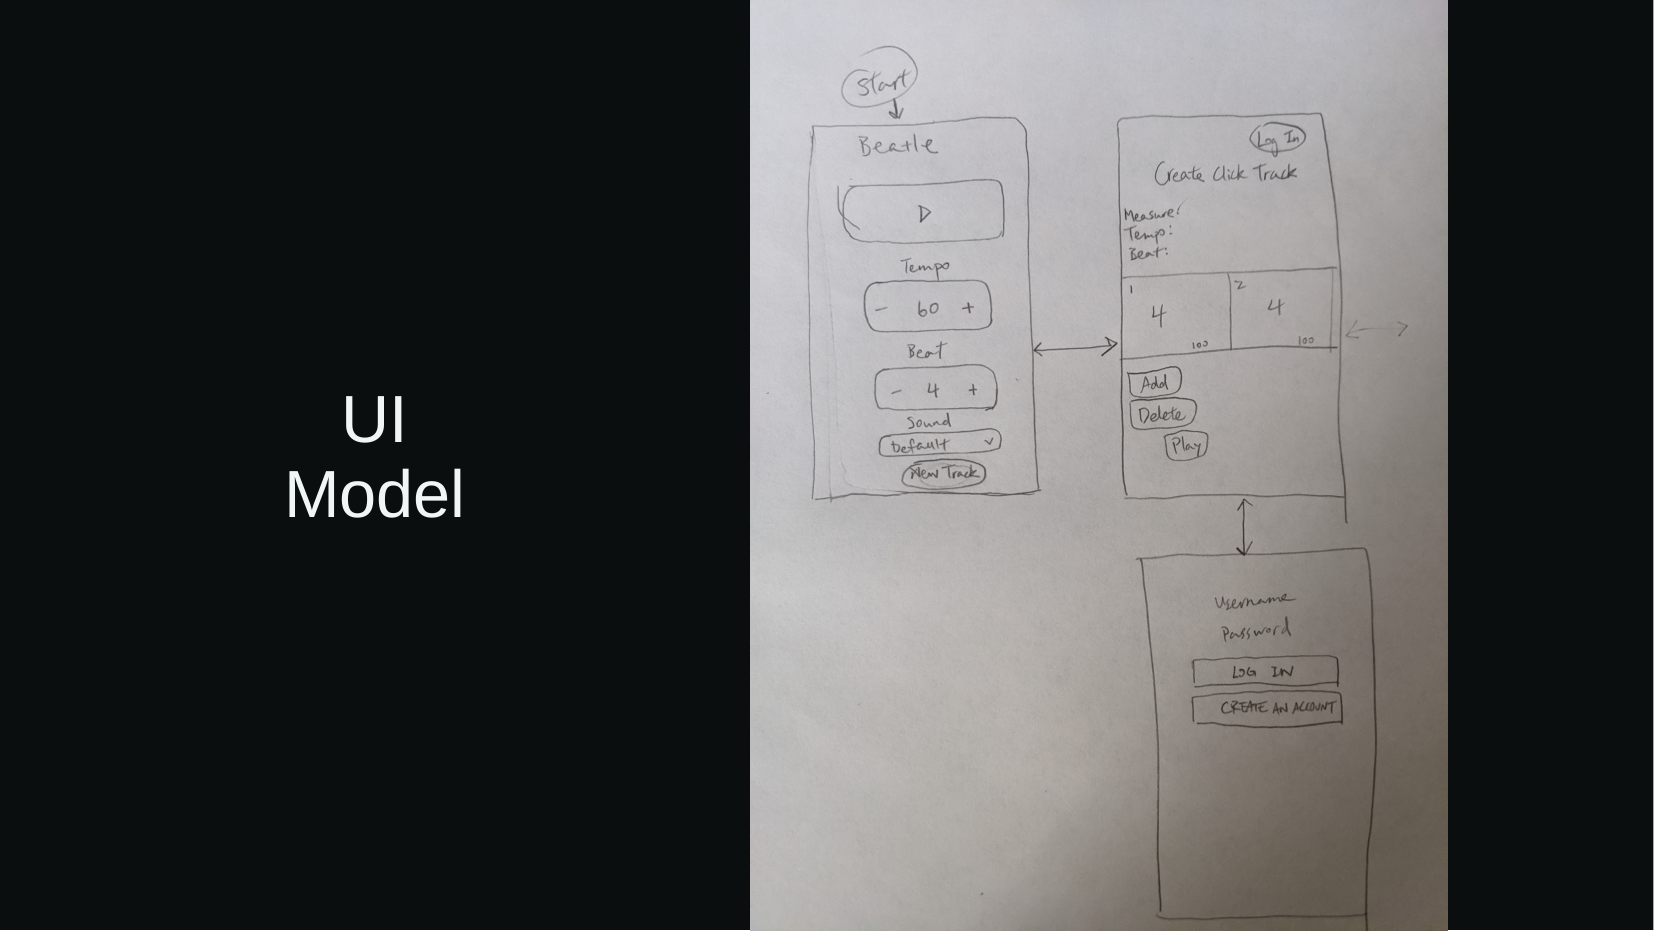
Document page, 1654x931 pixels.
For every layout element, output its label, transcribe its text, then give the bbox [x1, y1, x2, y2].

text_box UI Model [187, 375, 563, 539]
picture [750, 0, 1448, 931]
